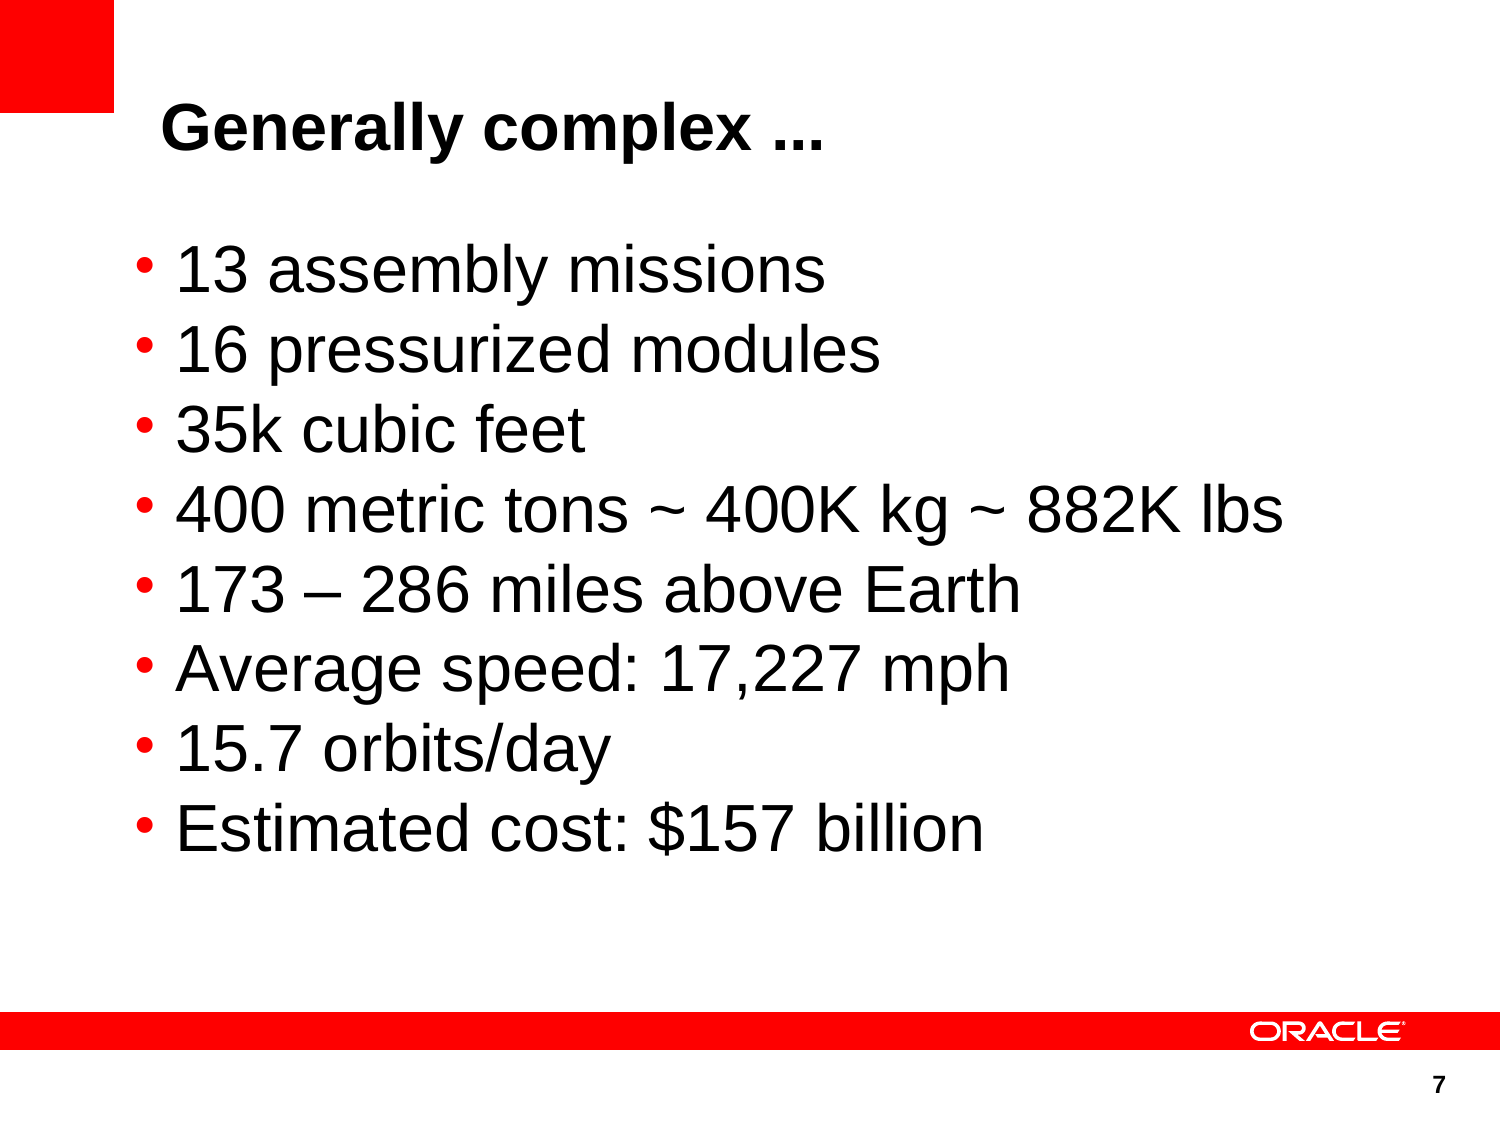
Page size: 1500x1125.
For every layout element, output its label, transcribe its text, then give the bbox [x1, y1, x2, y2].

picture [0, 0, 114, 113]
title Generally complex ... [145, 42, 1390, 213]
picture [0, 1012, 1500, 1050]
text_box 13 assembly missions 16 pressurized modules 35k cubic feet 400 metric tons ~ 400K kg ~ 882K lbs 173 – 286 miles above Earth Average speed: 17,227 mph 15.7 orbits/day Estimated cost: $157 billion [133, 225, 1287, 866]
